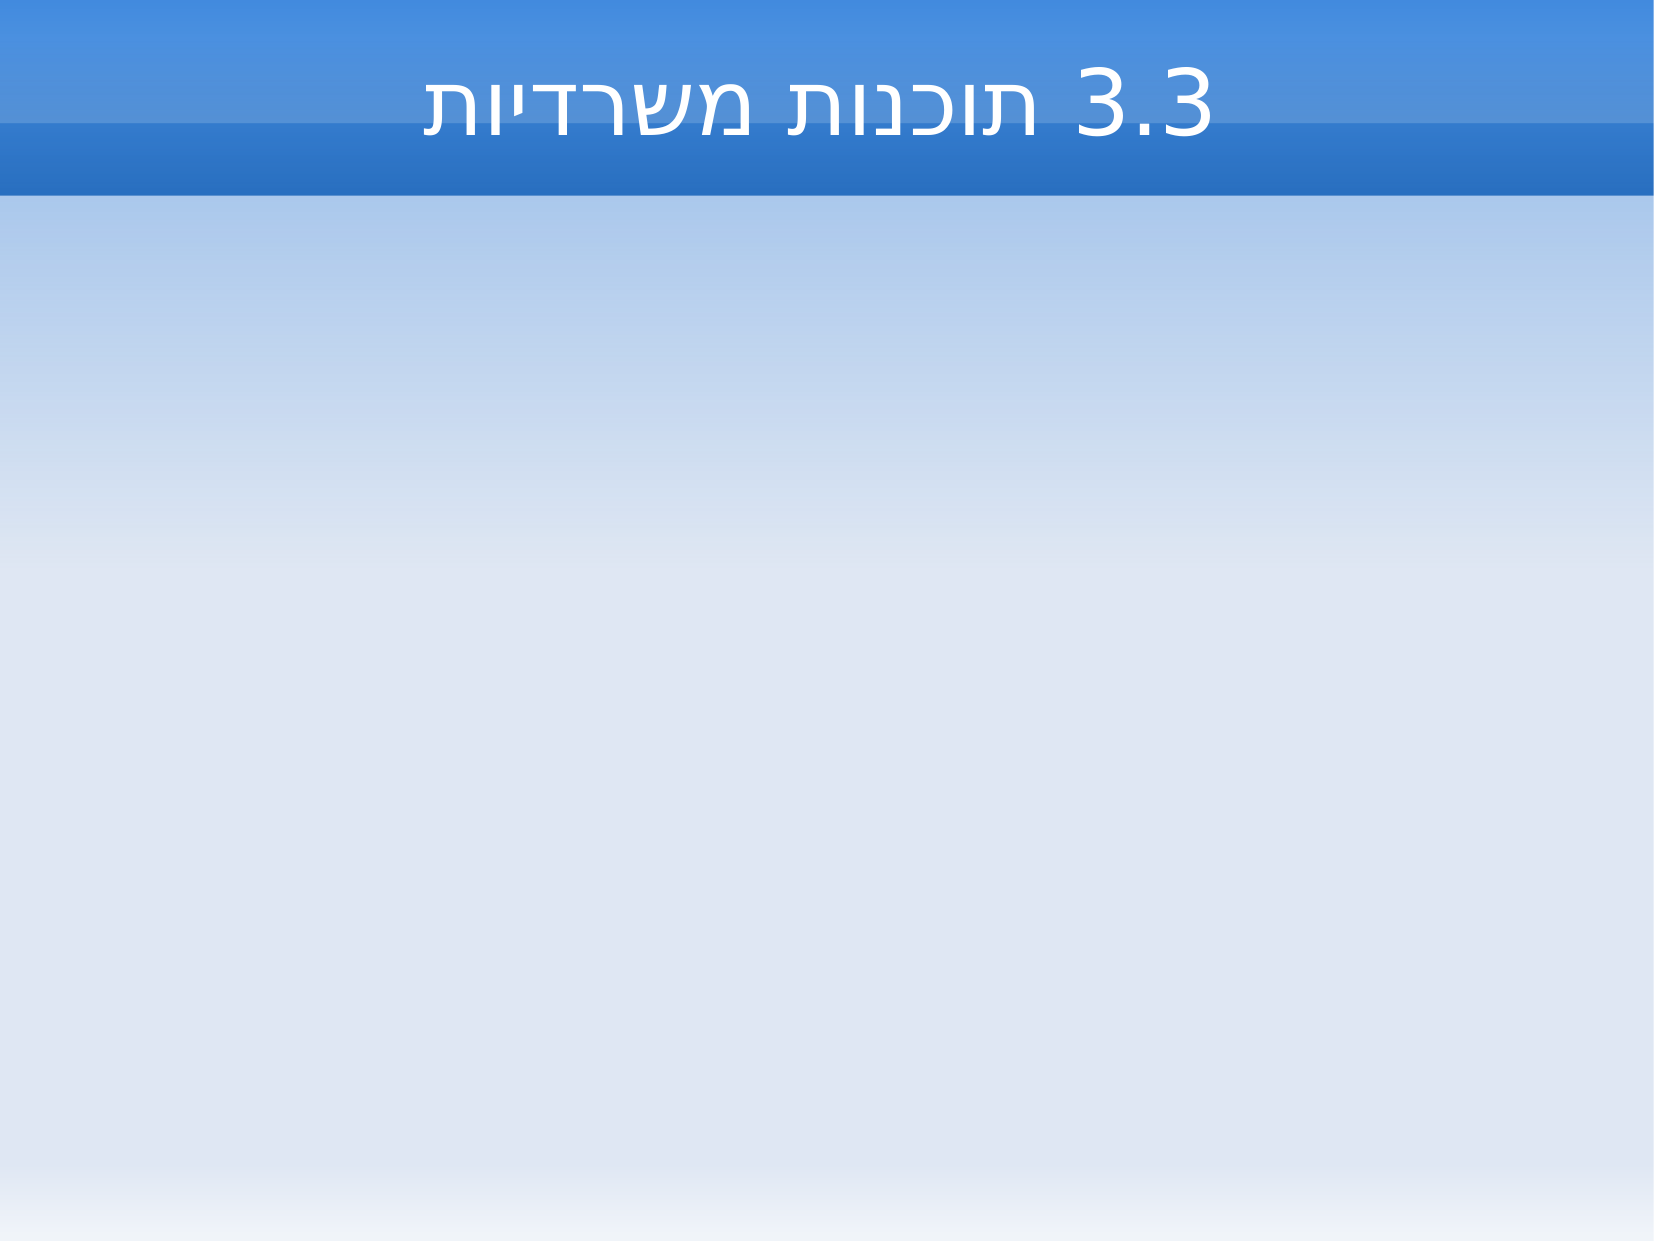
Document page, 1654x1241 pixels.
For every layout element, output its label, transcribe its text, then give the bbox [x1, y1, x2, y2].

title 3.3 תוכנות משרדיות [76, 7, 1565, 200]
picture [0, 0, 1654, 1241]
